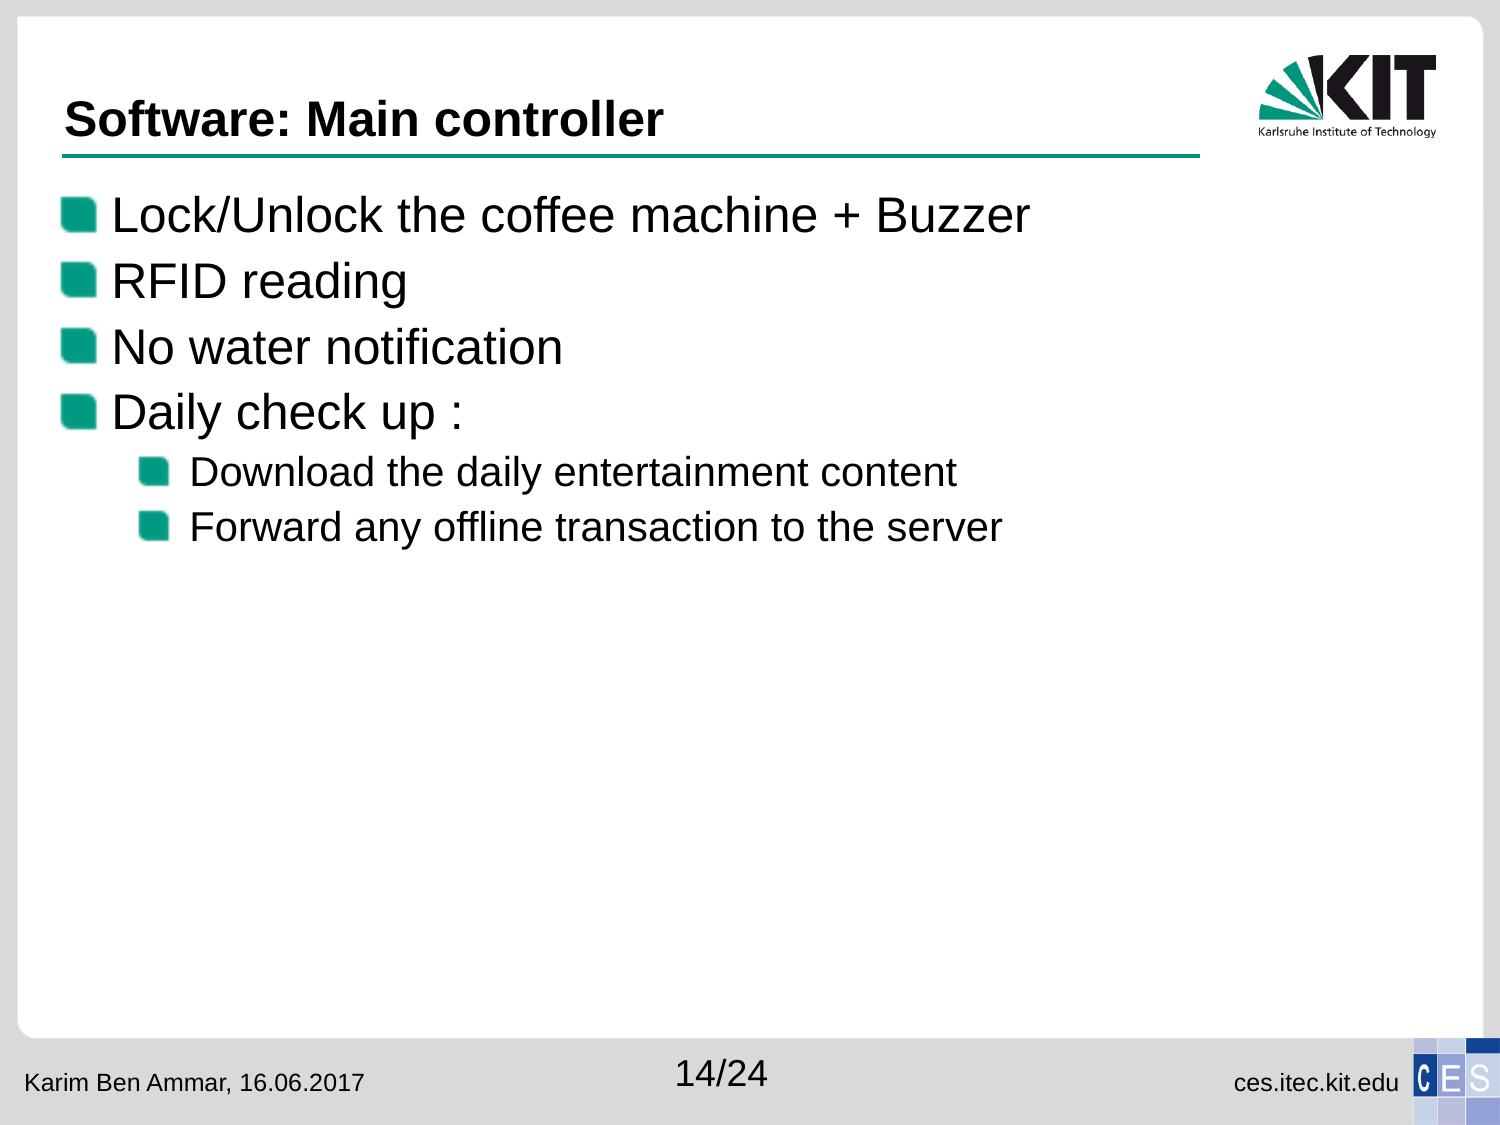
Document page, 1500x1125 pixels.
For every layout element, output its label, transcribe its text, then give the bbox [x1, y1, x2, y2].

text_box 14/24 [659, 1045, 783, 1117]
picture [0, 0, 1500, 1125]
text_box Lock/Unlock the coffee machine + Buzzer RFID reading No water notification Daily check up : Download the daily entertainment content Forward any offline transaction to the server [45, 179, 1456, 1021]
title Software: Main controller [64, 54, 1198, 147]
